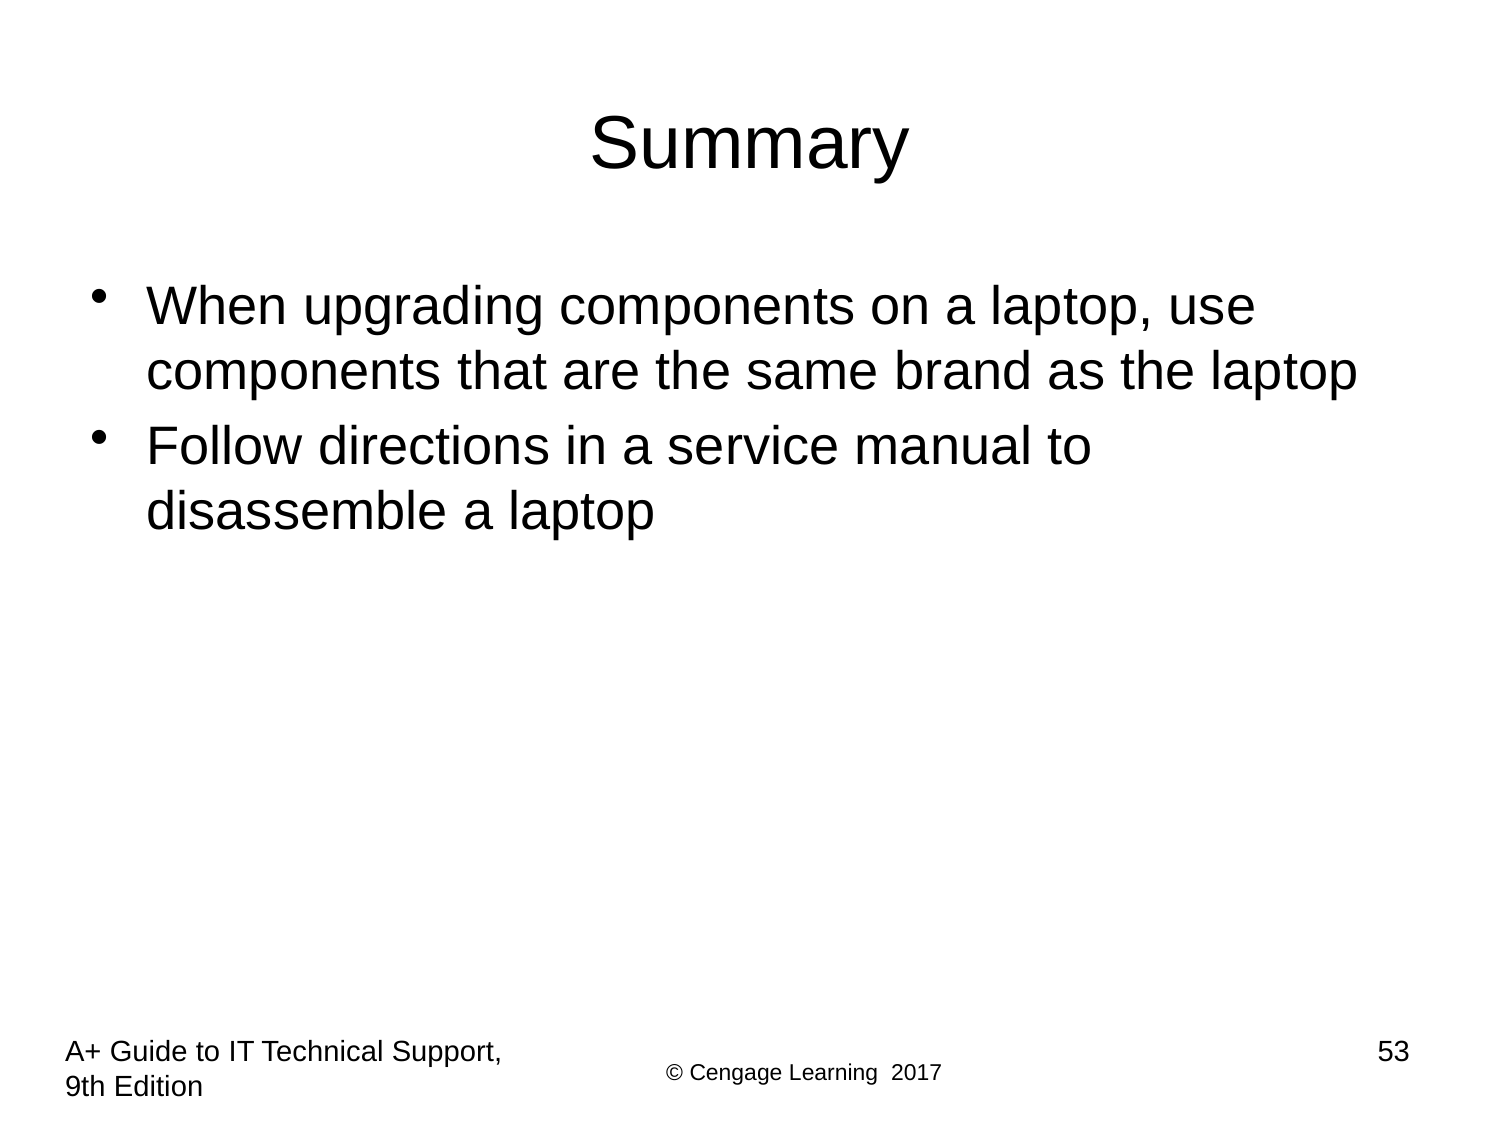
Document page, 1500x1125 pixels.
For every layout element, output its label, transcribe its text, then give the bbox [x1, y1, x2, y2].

title Summary [75, 45, 1425, 233]
slide_number <number> [1074, 1024, 1425, 1103]
list When upgrading components on a laptop, use components that are the same brand as the laptop Follow directions in a service manual to disassemble a laptop [75, 262, 1425, 1005]
footer A+ Guide to IT Technical Support, 9th Edition [50, 1025, 550, 1104]
